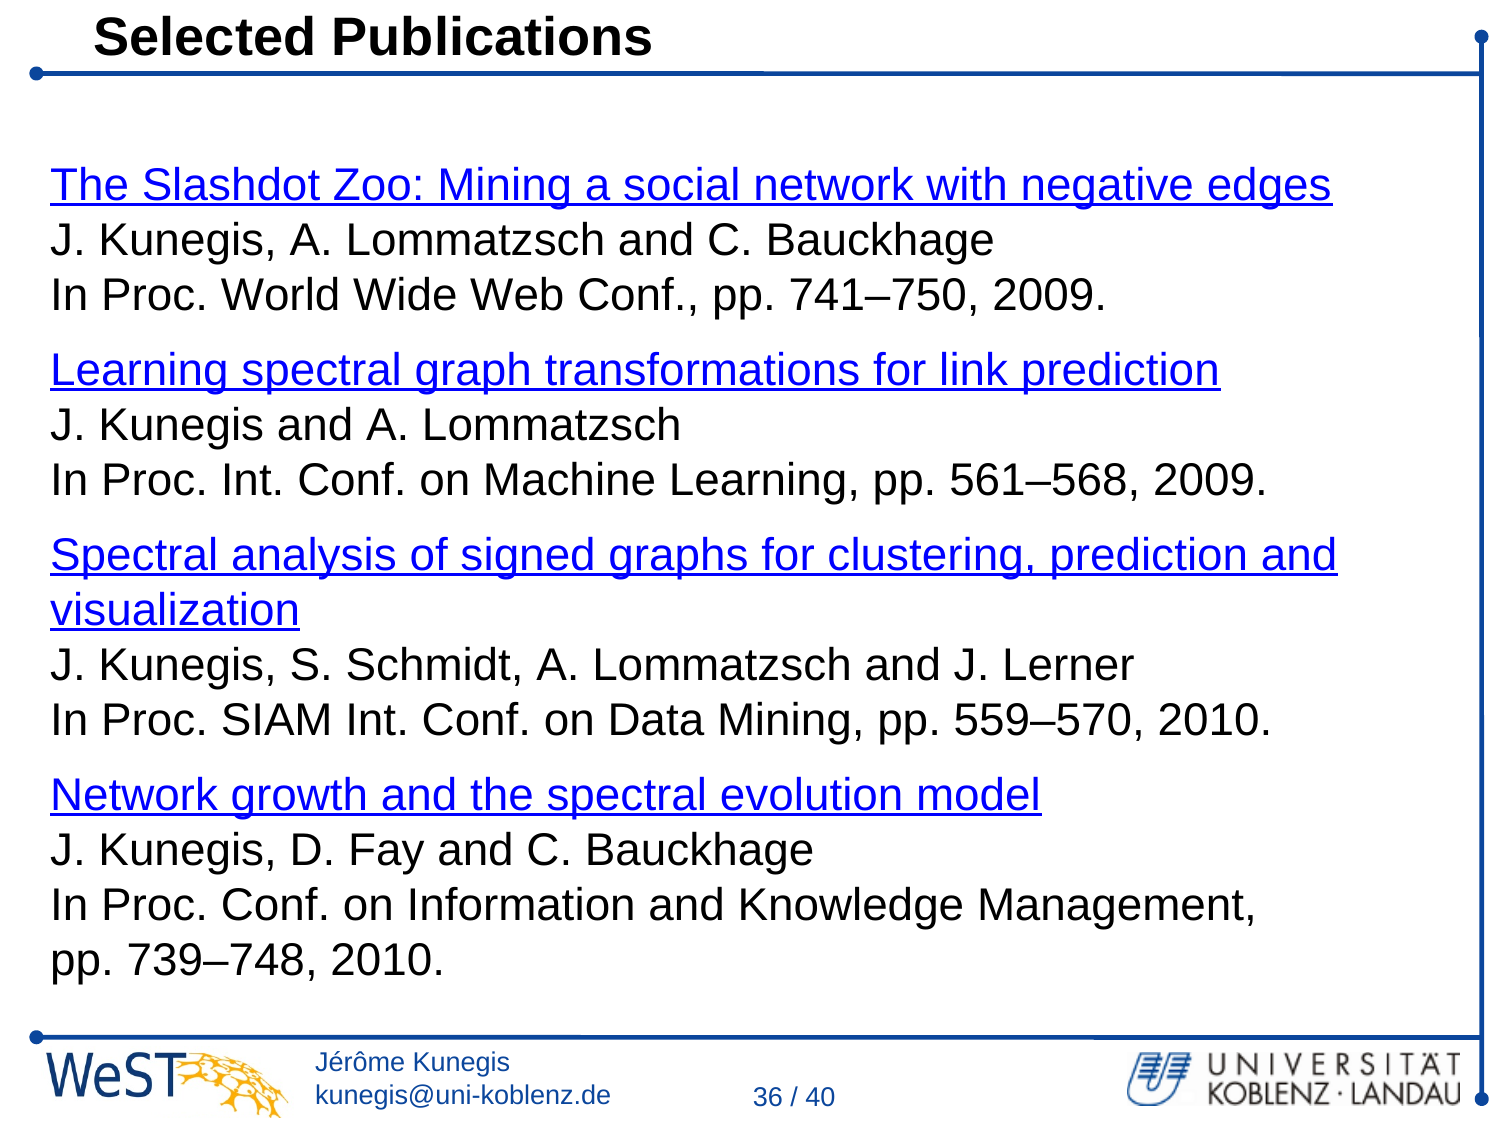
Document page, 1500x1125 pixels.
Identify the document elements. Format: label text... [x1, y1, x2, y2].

text_box The Slashdot Zoo: Mining a social network with negative edges J. Kunegis, A. Lommatzsch and C. Bauckhage In Proc. World Wide Web Conf., pp. 741–750, 2009. Learning spectral graph transformations for link prediction J. Kunegis and A. Lommatzsch In Proc. Int. Conf. on Machine Learning, pp. 561–568, 2009. Spectral analysis of signed graphs for clustering, prediction and visualization J. Kunegis, S. Schmidt, A. Lommatzsch and J. Lerner In Proc. SIAM Int. Conf. on Data Mining, pp. 559–570, 2010. Network growth and the spectral evolution model J. Kunegis, D. Fay and C. Bauckhage In Proc. Conf. on Information and Knowledge Management, pp. 739–748, 2010. [35, 147, 1453, 812]
picture [1127, 1052, 1460, 1106]
picture [41, 1046, 302, 1118]
text_box Selected Publications [78, 0, 1477, 74]
